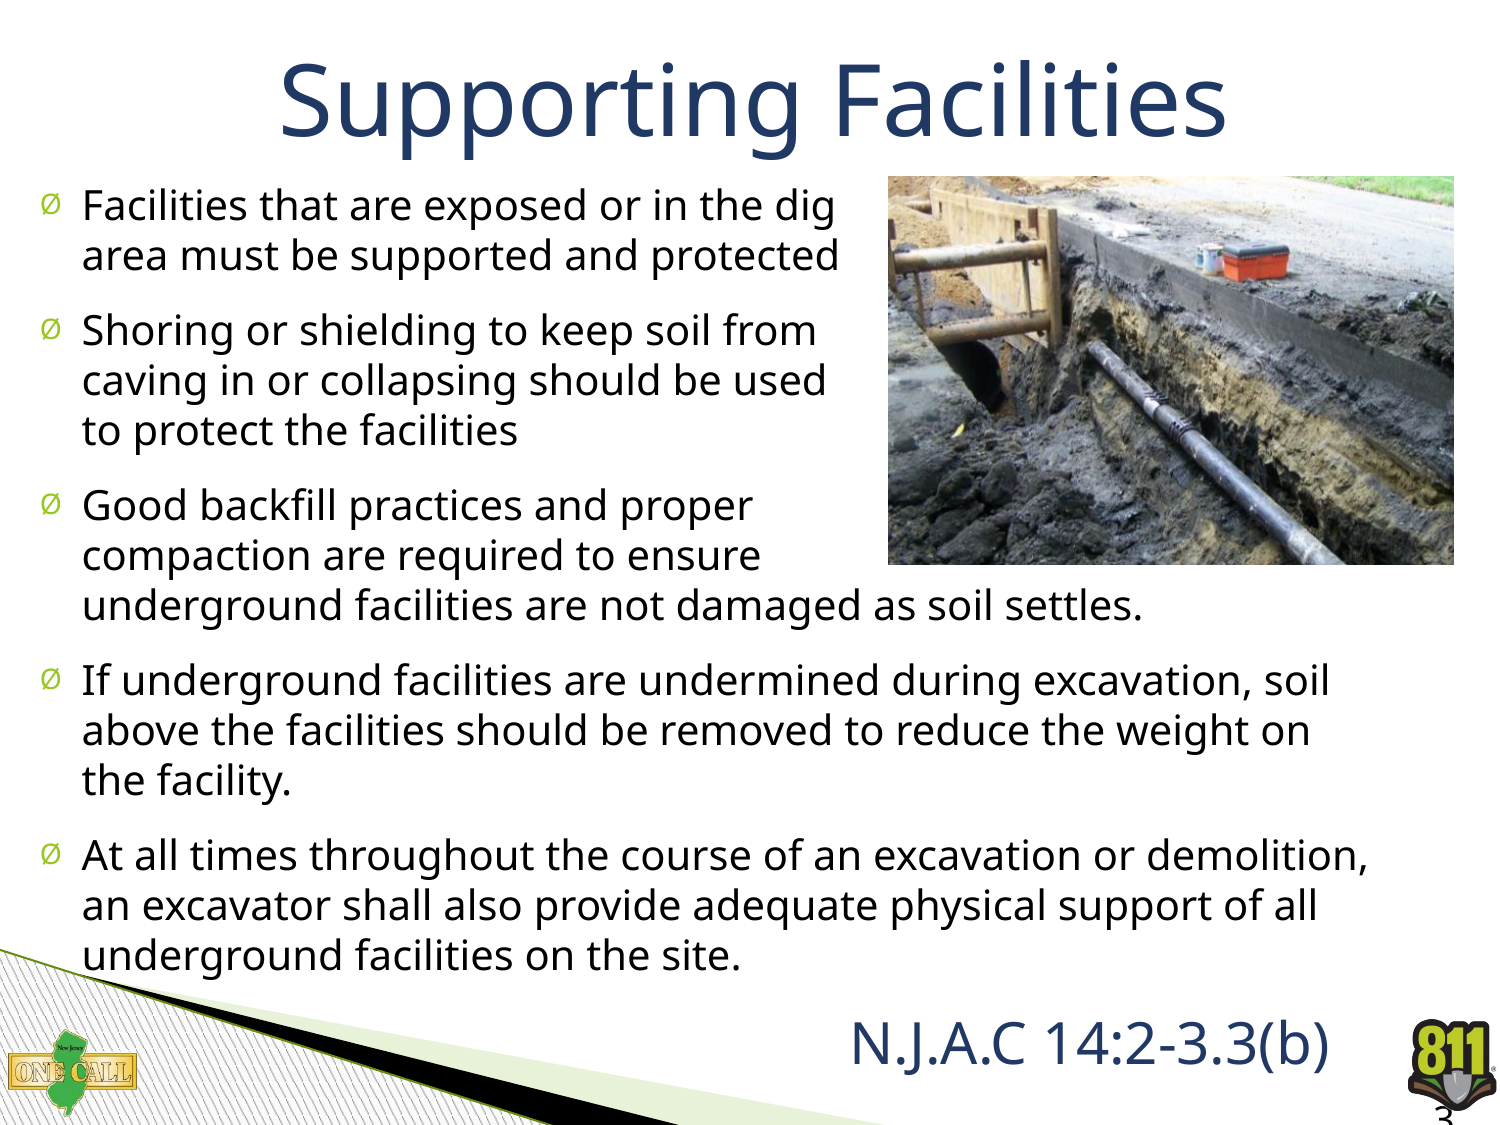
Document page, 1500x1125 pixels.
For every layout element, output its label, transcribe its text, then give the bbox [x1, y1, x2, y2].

picture [0, 952, 543, 1125]
picture [887, 176, 1455, 566]
footer [718, 1051, 1105, 1112]
text_box Supporting Facilities [100, 42, 1409, 174]
picture [1408, 1019, 1500, 1111]
list Facilities that are exposed or in the dig area must be supported and protected Shoring or shielding to keep soil from caving in or collapsing should be used to protect the facilities Good backfill practices and proper compaction are required to ensure underground facilities are not damaged as soil settles. If underground facilities are undermined during excavation, soil above the facilities should be removed to reduce the weight on the facility. At all times throughout the course of an excavation or demolition, an excavator shall also provide adequate physical support of all underground facilities on the site. N.J.A.C 14:2-3.3(b) [6, 171, 1385, 976]
